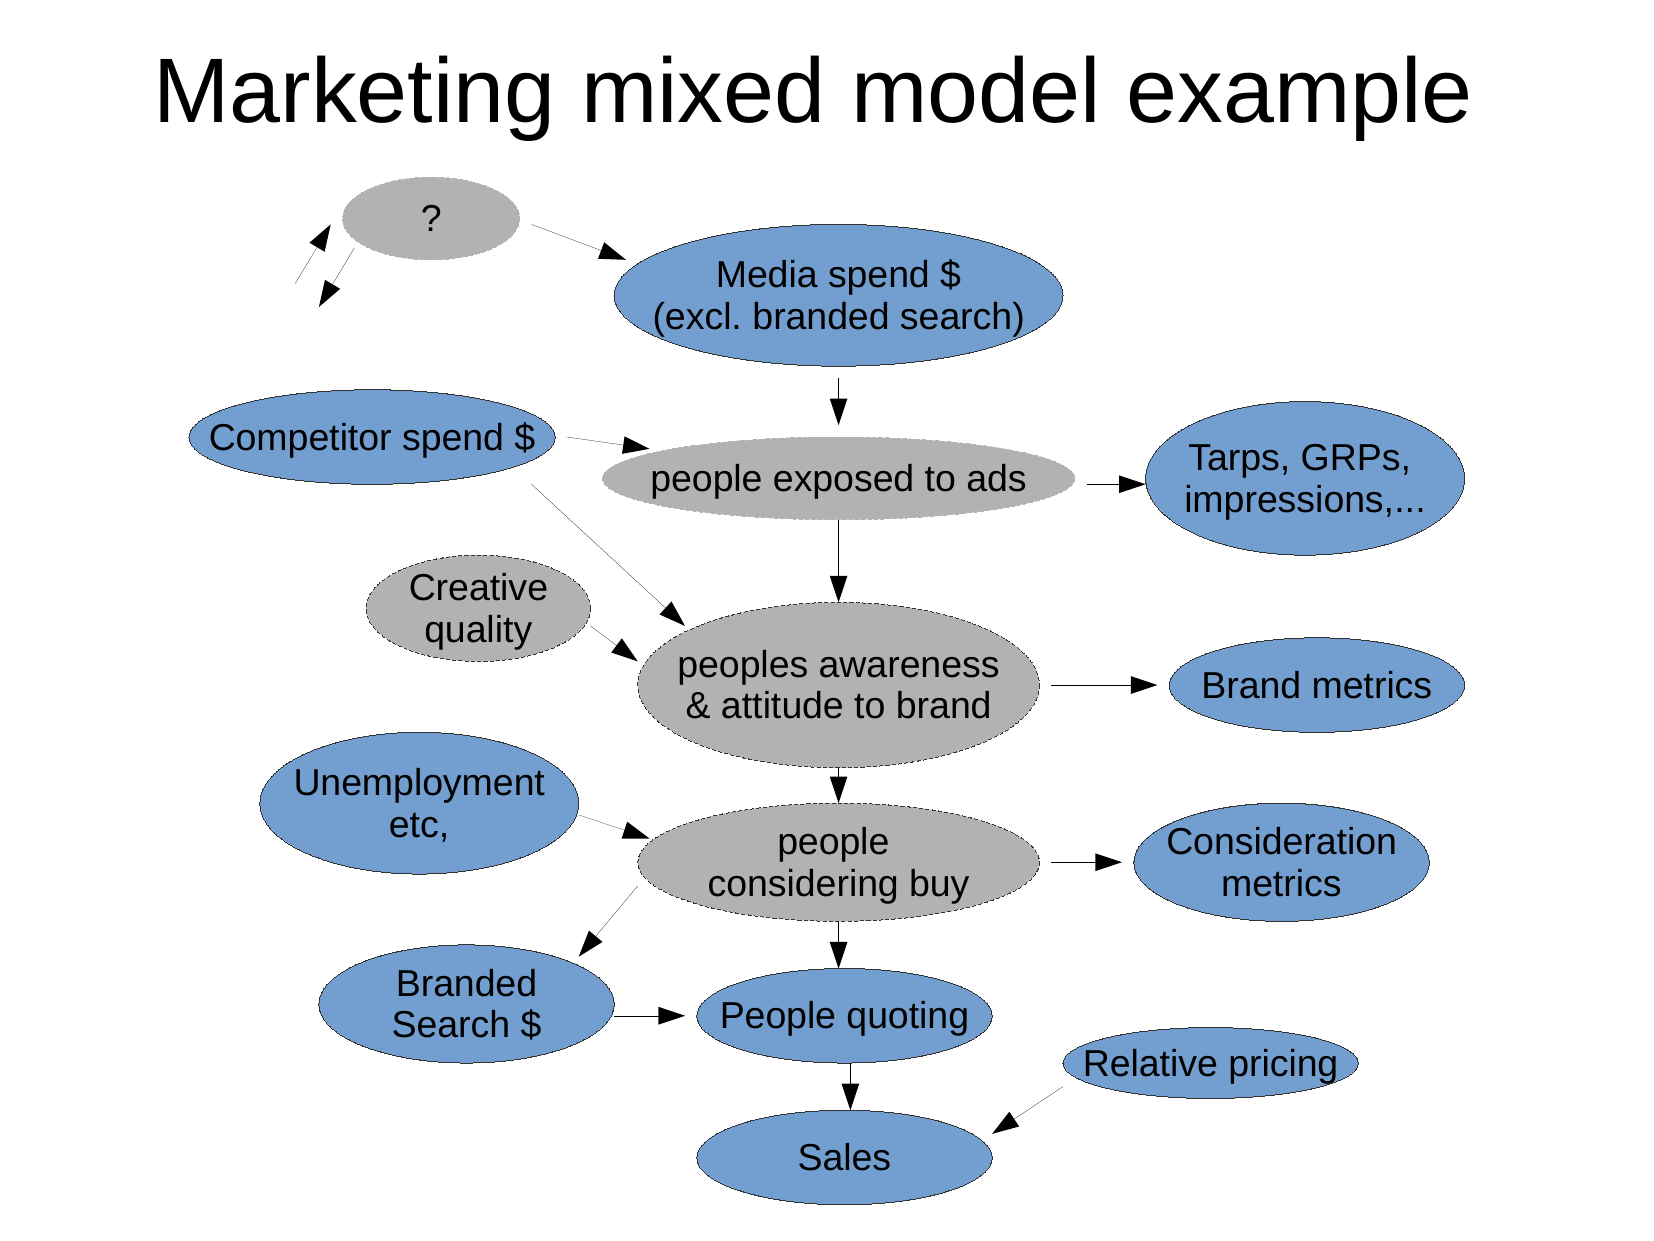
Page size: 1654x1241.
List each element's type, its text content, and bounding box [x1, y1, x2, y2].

text_box People quoting [696, 968, 993, 1064]
text_box Tarps, GRPs, impressions,... [1145, 401, 1465, 556]
text_box Branded Search $ [318, 944, 615, 1064]
text_box Unemployment etc, [259, 732, 579, 875]
text_box peoples awareness & attitude to brand [637, 602, 1040, 768]
text_box people considering buy [637, 803, 1040, 922]
text_box Brand metrics [1169, 637, 1465, 733]
text_box Competitor spend $ [188, 389, 556, 485]
text_box Consideration metrics [1133, 803, 1430, 922]
text_box ? [342, 177, 520, 260]
title Marketing mixed model example [82, 0, 1571, 284]
text_box Creative quality [366, 555, 591, 662]
text_box people exposed to ads [602, 437, 1075, 520]
text_box Sales [696, 1110, 993, 1205]
text_box Relative pricing [1062, 1027, 1359, 1099]
text_box Media spend $ (excl. branded search) [614, 224, 1064, 367]
